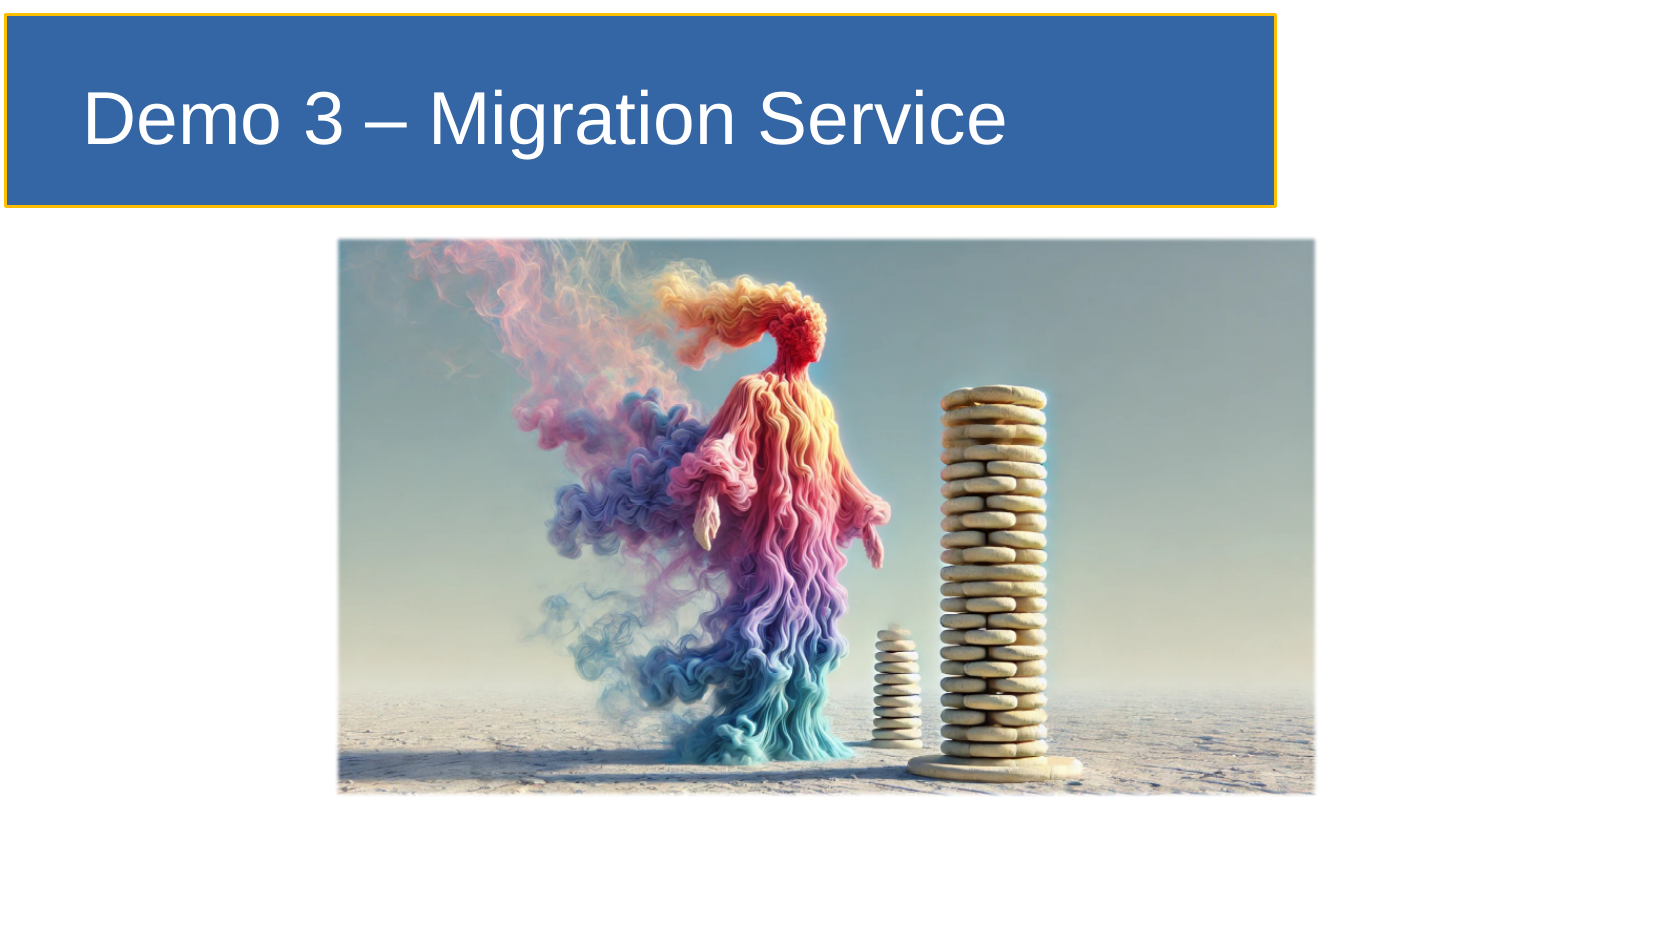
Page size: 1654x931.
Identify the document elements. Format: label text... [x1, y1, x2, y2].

title Demo 3 – Migration Service [82, 44, 1235, 192]
picture [335, 236, 1318, 798]
